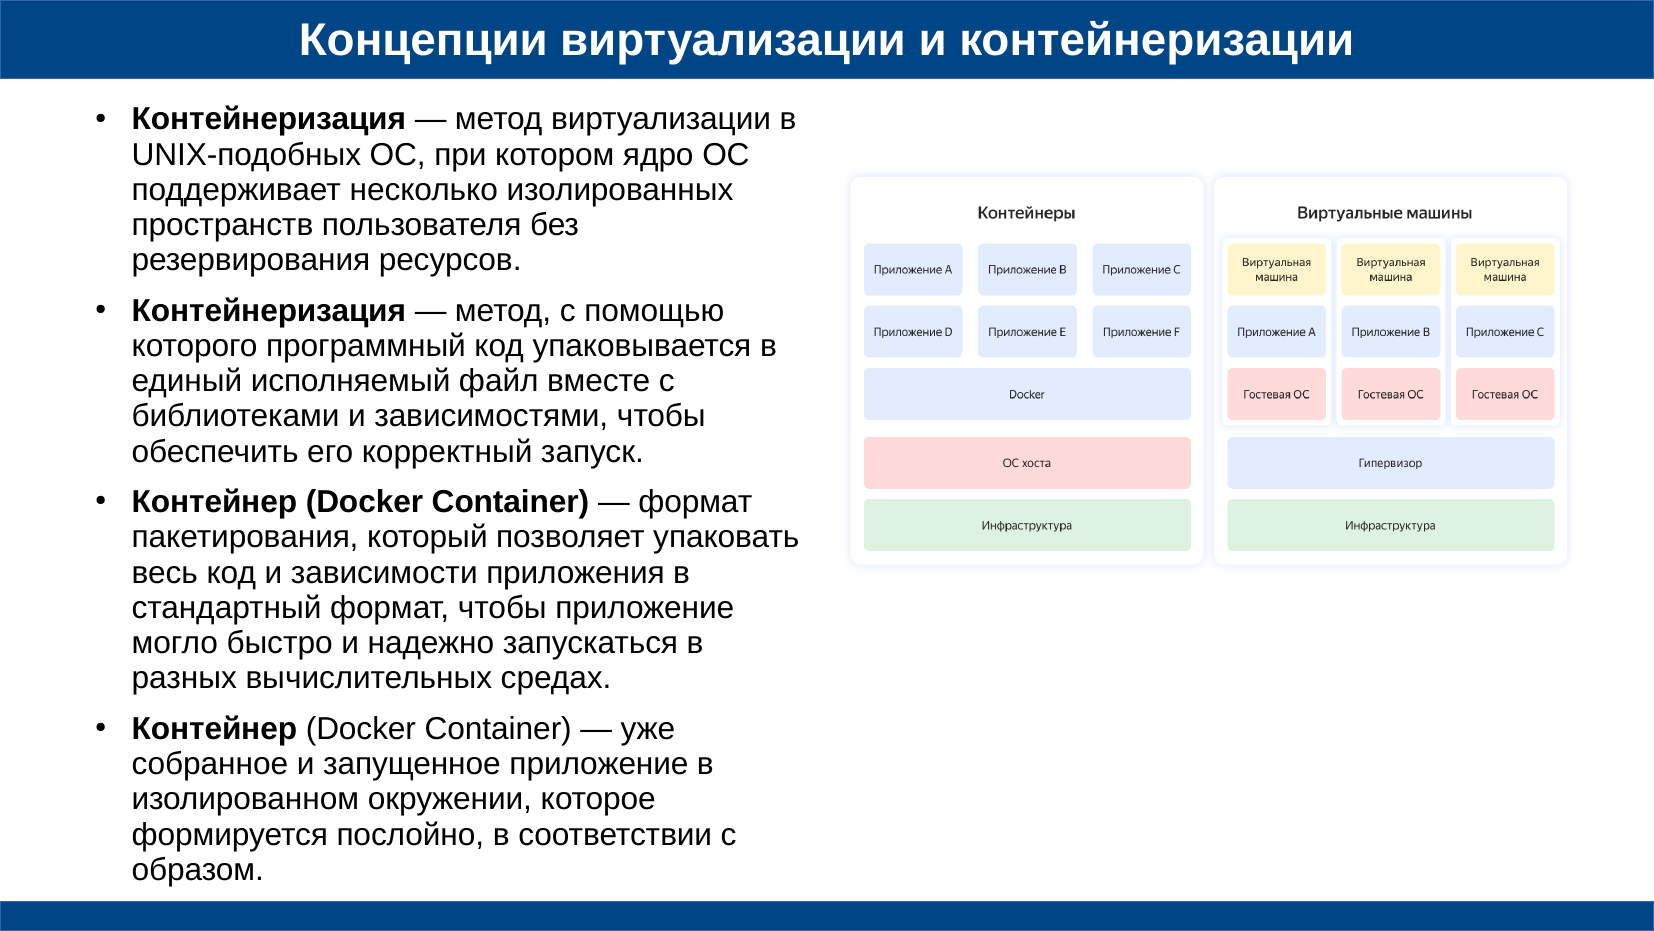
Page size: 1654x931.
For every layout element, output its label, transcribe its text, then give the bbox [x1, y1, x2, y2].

title Концепции виртуализации и контейнеризации [0, 0, 1654, 79]
list Контейнеризация — метод виртуализации в UNIX-подобных ОС, при котором ядро ОС поддерживает несколько изолированных пространств пользователя без резервирования ресурсов. Контейнеризация — метод, с помощью которого программный код упаковывается в единый исполняемый файл вместе с библиотеками и зависимостями, чтобы обеспечить его корректный запуск. Контейнер (Docker Container) — формат пакетирования, который позволяет упаковать весь код и зависимости приложения в стандартный формат, чтобы приложение могло быстро и надежно запускаться в разных вычислительных средах. Контейнер (Docker Container) — уже собранное и запущенное приложение в изолированном окружении, которое формируется послойно, в соответствии с образом. [82, 101, 809, 916]
picture [845, 101, 1572, 641]
